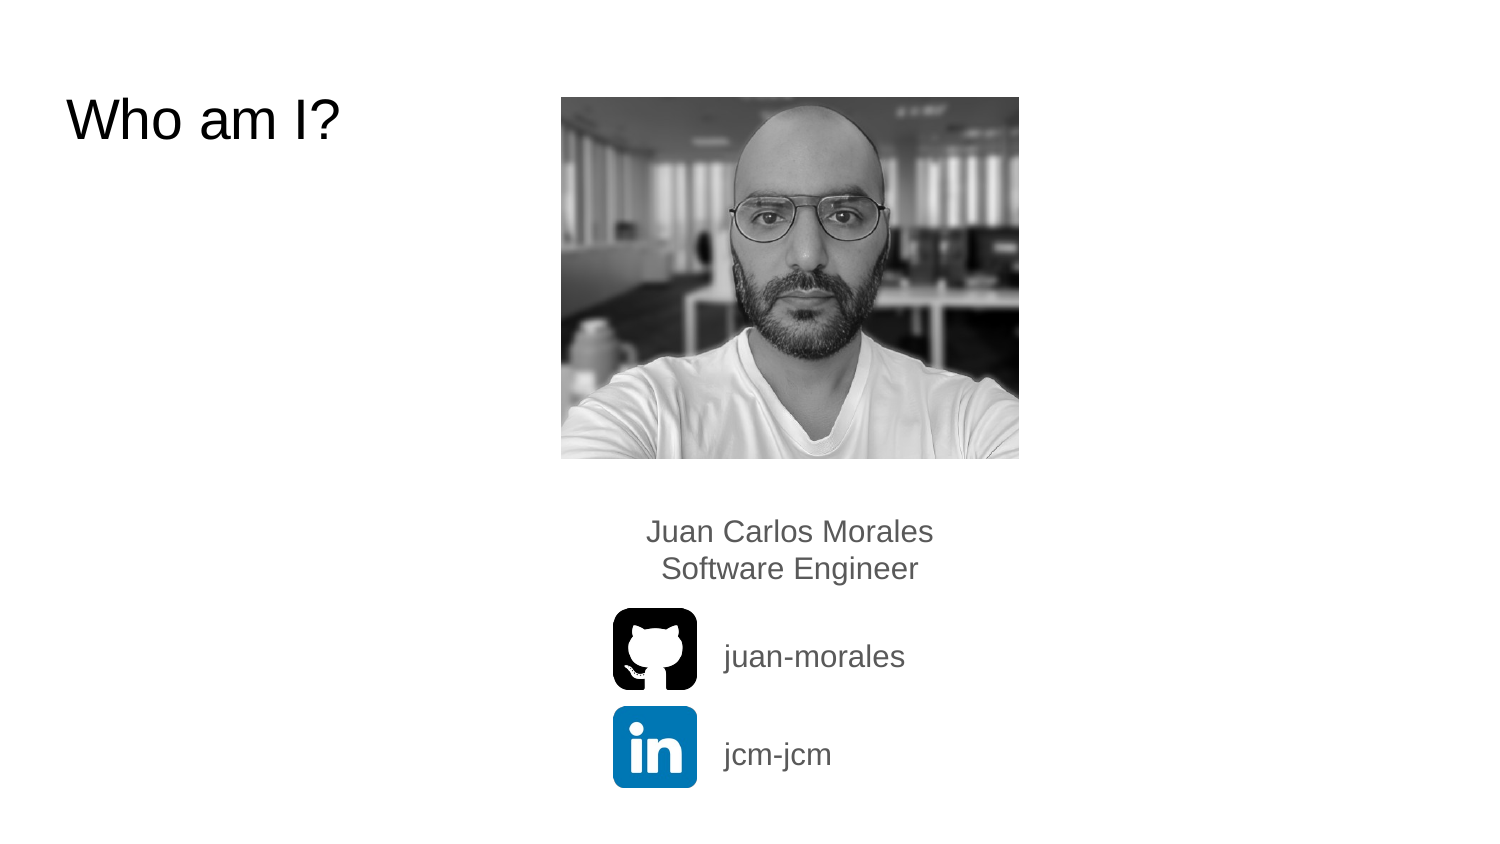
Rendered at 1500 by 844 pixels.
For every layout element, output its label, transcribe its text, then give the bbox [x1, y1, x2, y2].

text_box jcm-jcm [709, 718, 871, 776]
picture [613, 630, 697, 690]
picture [646, 738, 683, 775]
text_box Juan Carlos Morales Software Engineer [578, 467, 1002, 630]
picture [613, 706, 623, 716]
picture [689, 706, 697, 712]
picture [561, 97, 1019, 459]
text_box juan-morales [709, 630, 972, 678]
title Who am I? [51, 72, 1449, 167]
picture [613, 780, 619, 788]
picture [629, 722, 643, 773]
